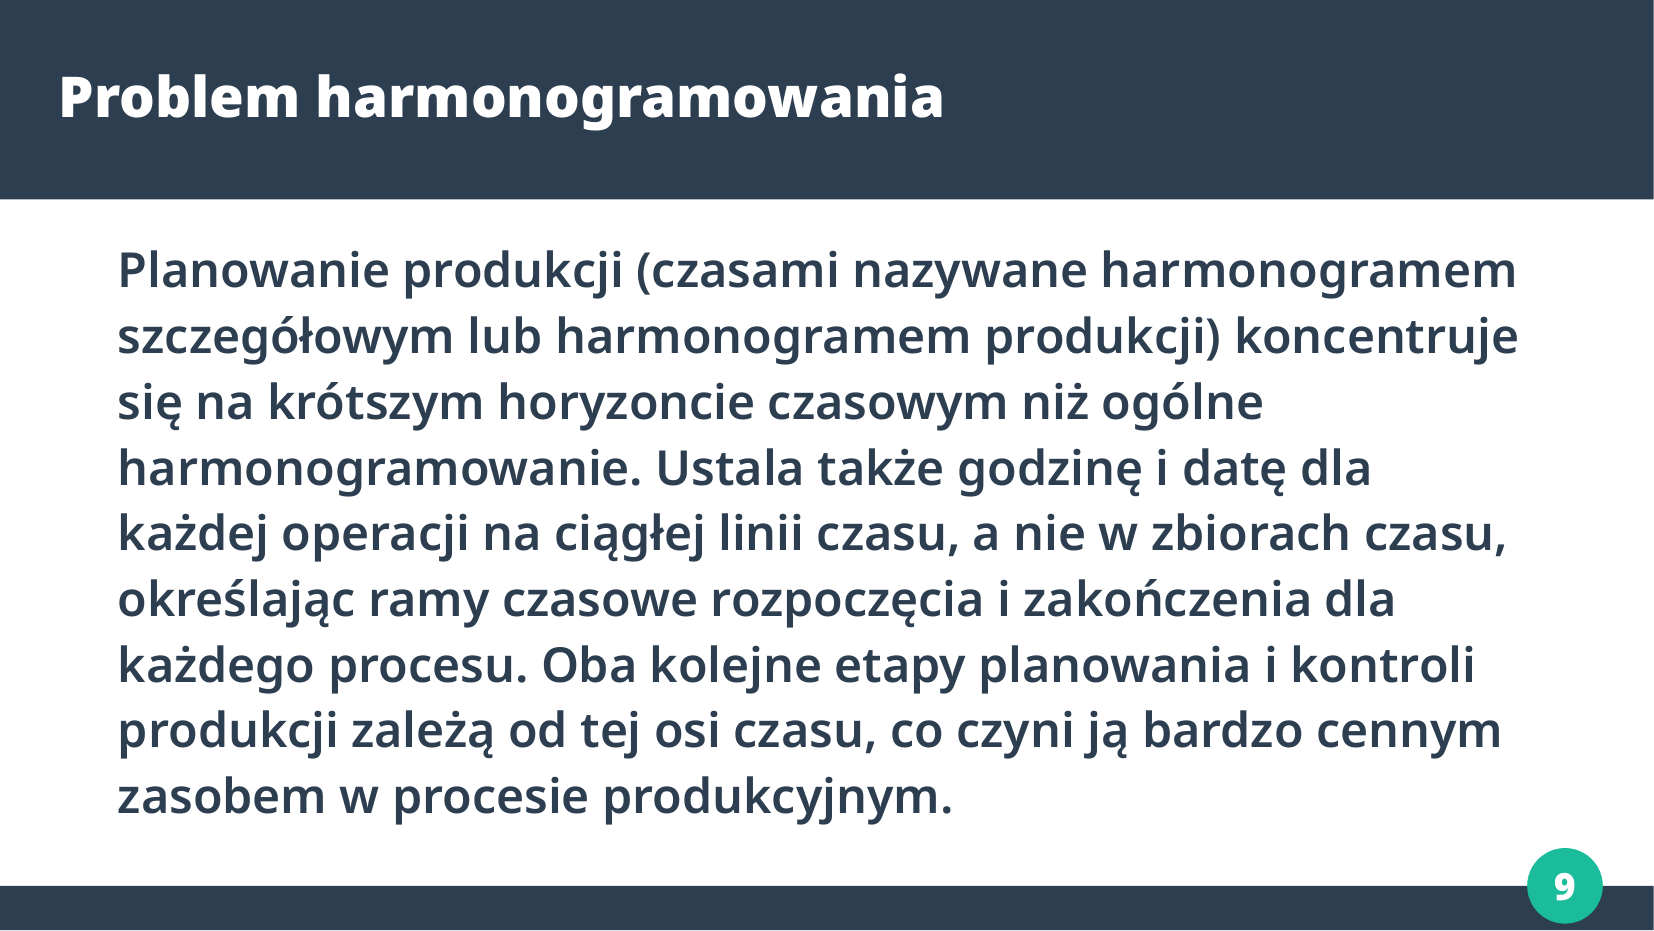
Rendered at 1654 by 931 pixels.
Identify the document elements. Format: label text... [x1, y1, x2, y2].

title Problem harmonogramowania [59, 37, 1595, 156]
list Planowanie produkcji (czasami nazywane harmonogramem szczegółowym lub harmonogramem produkcji) koncentruje się na krótszym horyzoncie czasowym niż ogólne harmonogramowanie. Ustala także godzinę i datę dla każdej operacji na ciągłej linii czasu, a nie w zbiorach czasu, określając ramy czasowe rozpoczęcia i zakończenia dla każdego procesu. Oba kolejne etapy planowania i kontroli produkcji zależą od tej osi czasu, co czyni ją bardzo cennym zasobem w procesie produkcyjnym. [59, 236, 1536, 857]
